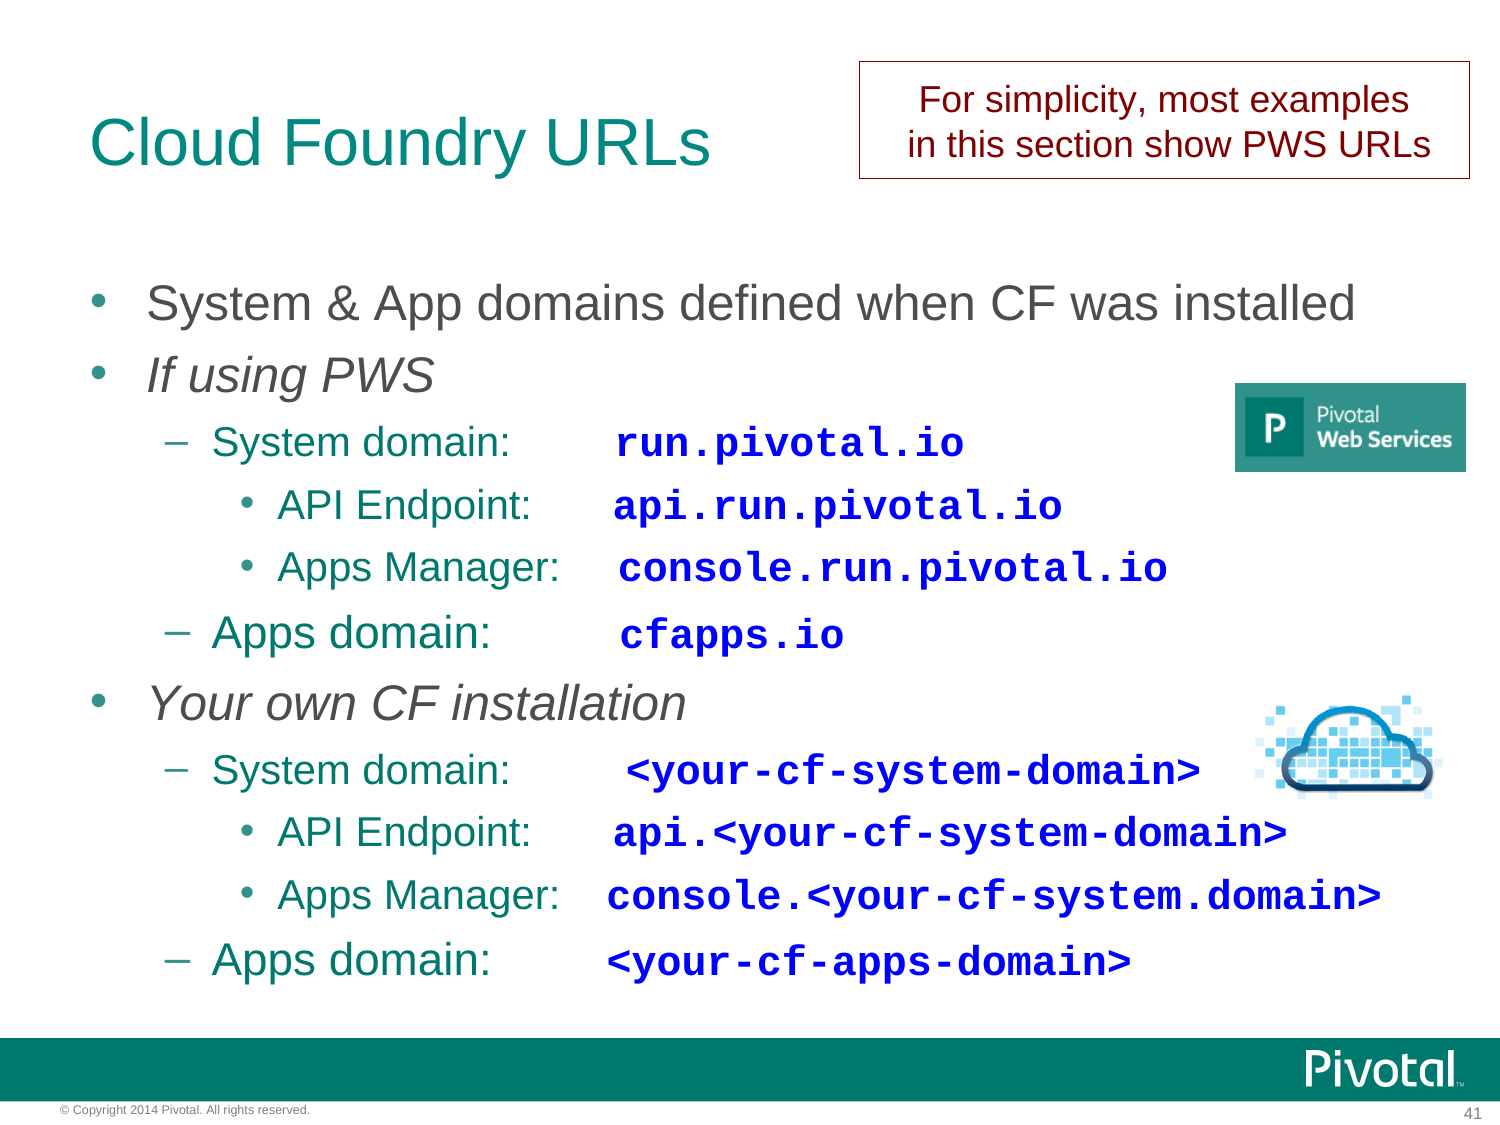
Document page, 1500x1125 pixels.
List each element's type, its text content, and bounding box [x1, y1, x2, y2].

picture [1246, 676, 1455, 806]
picture [1235, 383, 1466, 472]
picture [1306, 1050, 1464, 1087]
title Cloud Foundry URLs [75, 45, 1426, 233]
list System & App domains defined when CF was installed If using PWS System domain: run.pivotal.io API Endpoint: api.run.pivotal.io Apps Manager: console.run.pivotal.io Apps domain: cfapps.io Your own CF installation System domain: <your-cf-system-domain> API Endpoint: api.<your-cf-system-domain> Apps Manager: console.<your-cf-system.domain> Apps domain: <your-cf-apps-domain> [75, 262, 1426, 1005]
text_box For simplicity, most examples in this section show PWS URLs [859, 61, 1470, 179]
